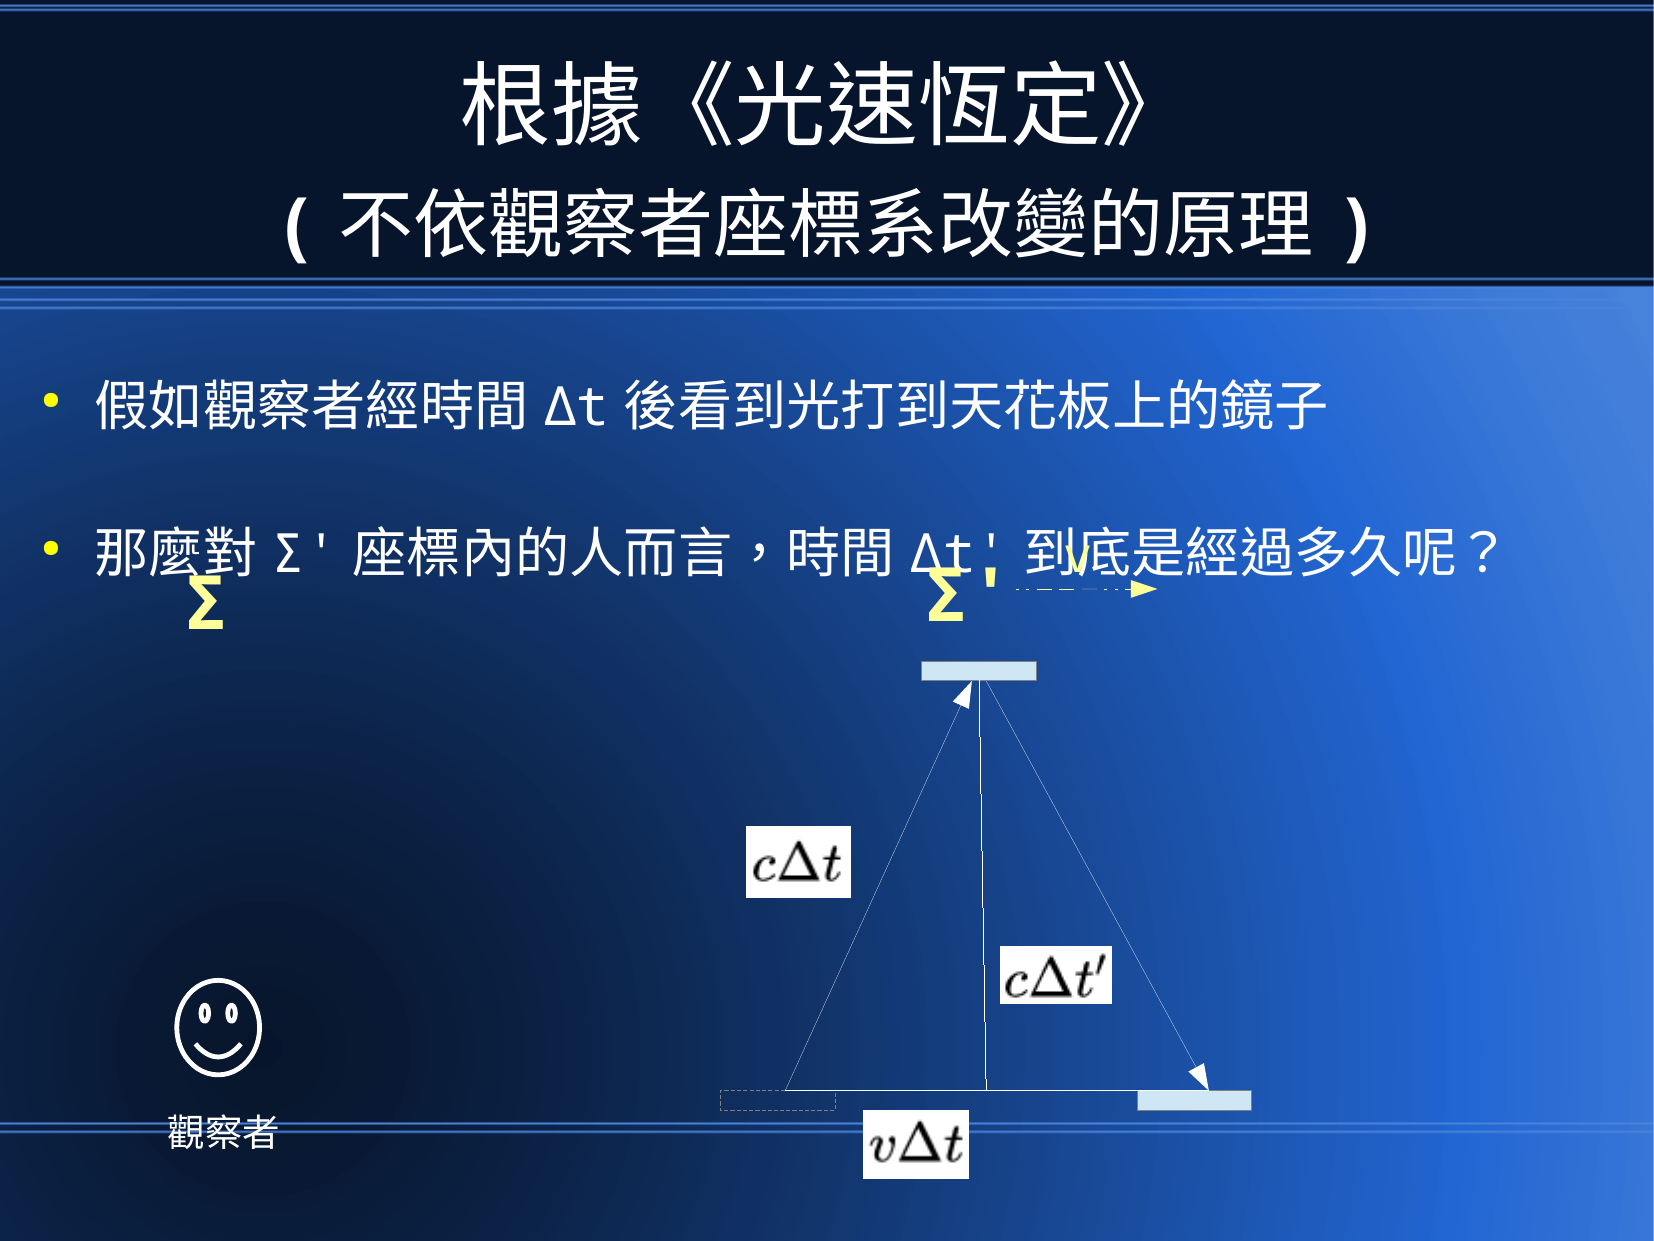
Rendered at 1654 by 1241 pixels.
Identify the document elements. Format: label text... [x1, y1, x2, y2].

list 假如觀察者經時間Δt後看到光打到天花板上的鏡子 那麼對Σ'座標內的人而言，時間Δt'到底是經過多久呢？ [23, 322, 1595, 1241]
text_box v [1050, 519, 1106, 591]
title 根據《光速恆定》 (不依觀察者座標系改變的原理) [82, 49, 1571, 257]
text_box Σ [153, 555, 259, 646]
text_box Σ' [909, 547, 1028, 638]
picture [0, 0, 1654, 1241]
text_box [921, 661, 1037, 681]
picture [746, 826, 851, 898]
picture [863, 1110, 969, 1179]
picture [1000, 946, 1112, 1004]
text_box [1137, 1090, 1252, 1111]
text_box 觀察者 [153, 1095, 296, 1158]
